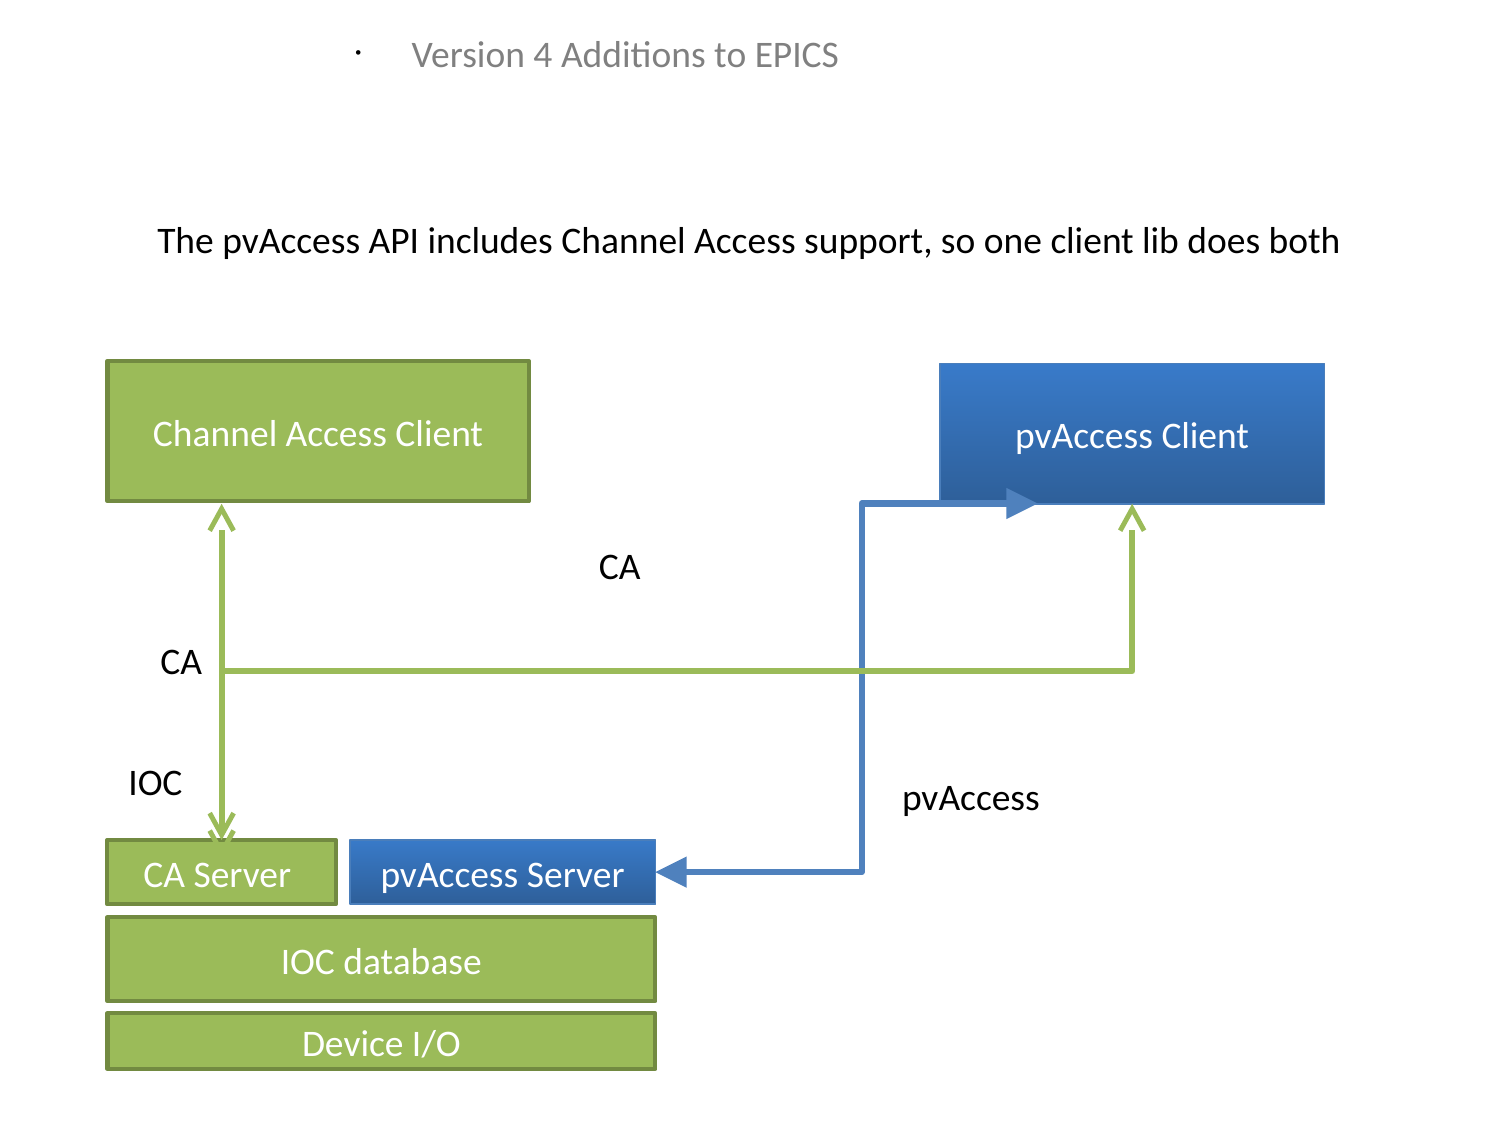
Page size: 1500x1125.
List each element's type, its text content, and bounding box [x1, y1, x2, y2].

text_box CA Server [107, 839, 336, 905]
text_box IOC database [107, 917, 656, 1002]
text_box Channel Access Client [107, 360, 529, 502]
list Version 4 Additions to EPICS [340, 22, 1176, 88]
text_box pvAccess Server [350, 839, 656, 905]
text_box CA [584, 534, 656, 595]
text_box IOC [113, 750, 198, 811]
text_box Device I/O [107, 1013, 656, 1069]
text_box pvAccess [887, 765, 1055, 826]
text_box The pvAccess API includes Channel Access support, so one client lib does both [41, 208, 1459, 269]
text_box pvAccess Client [939, 363, 1325, 504]
title EPICS Version 4 includes CA [75, 45, 1247, 208]
text_box CA [145, 629, 218, 690]
